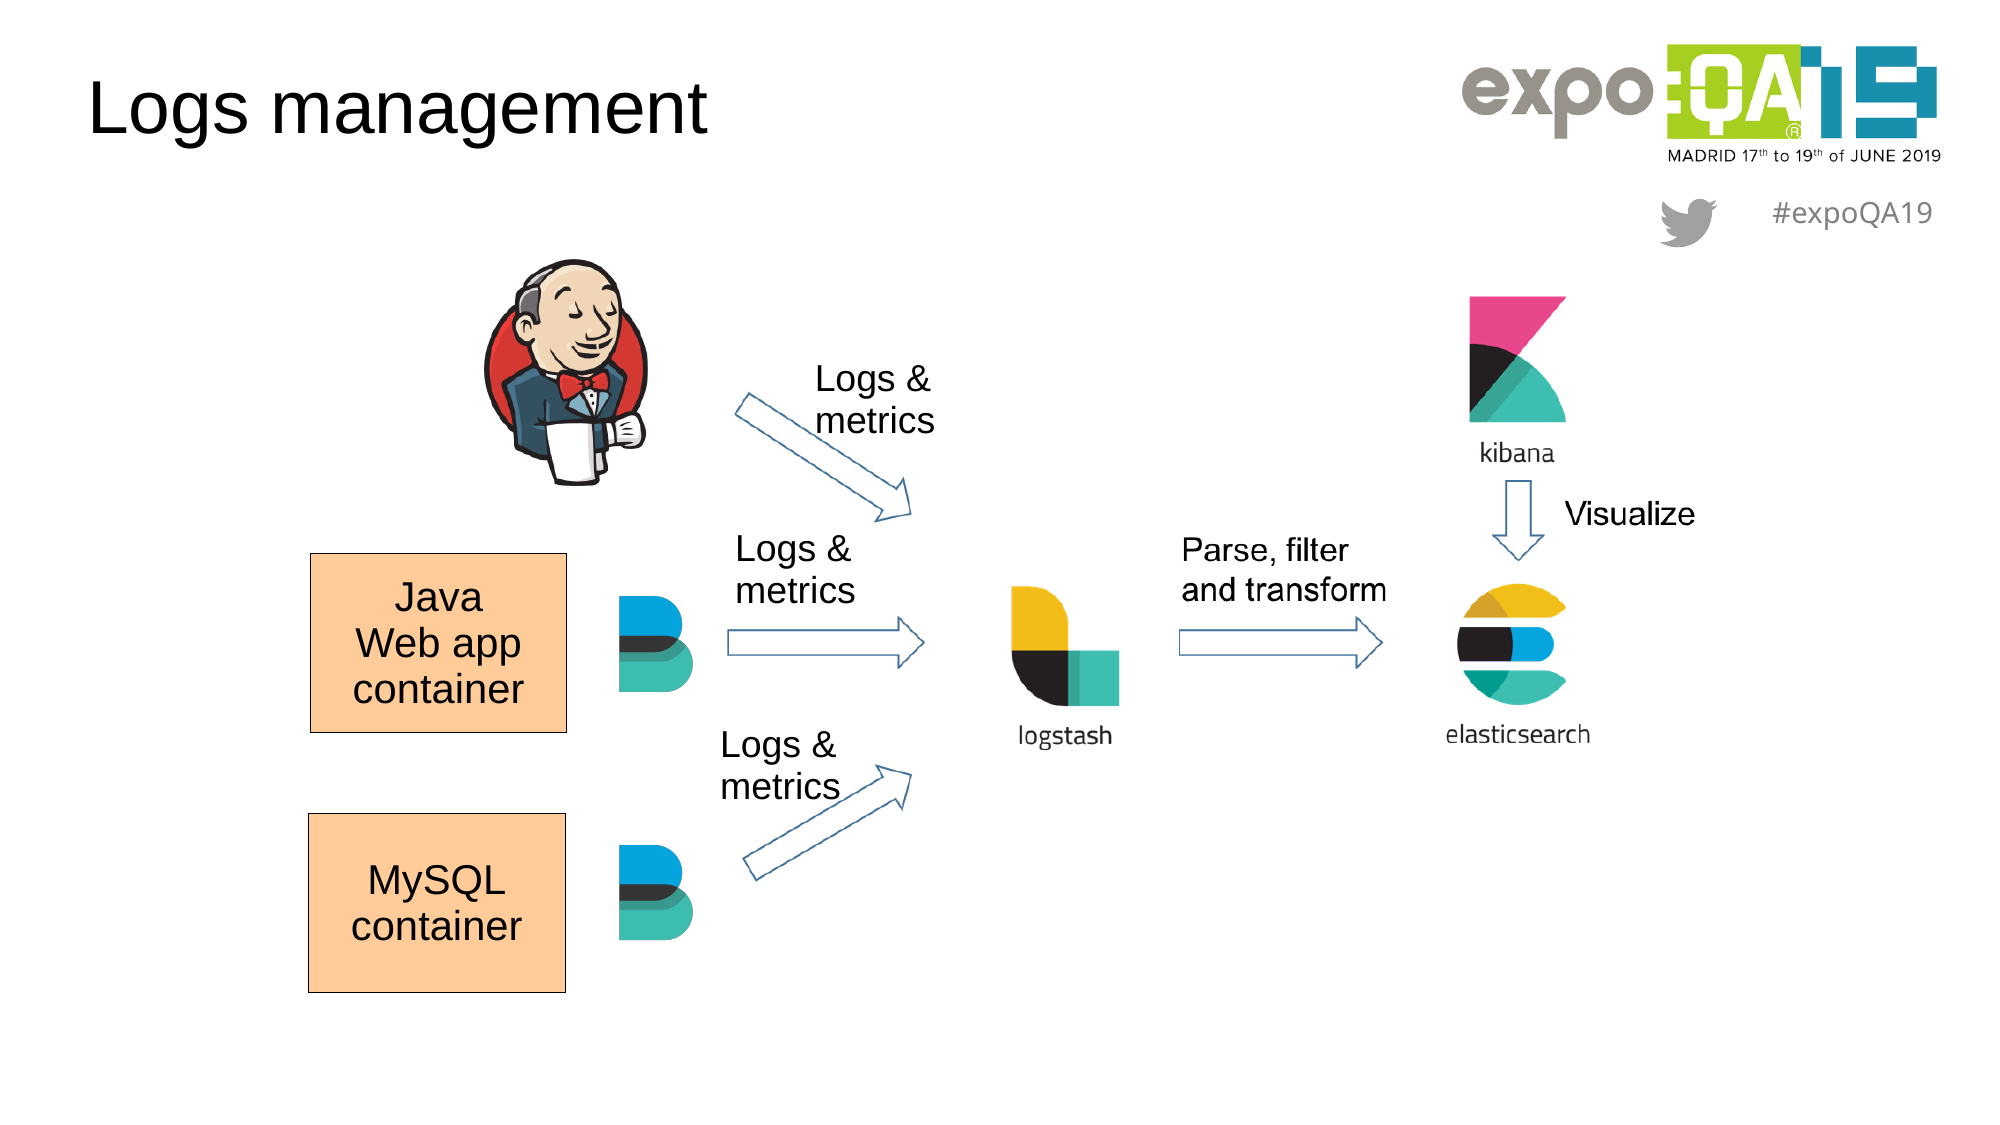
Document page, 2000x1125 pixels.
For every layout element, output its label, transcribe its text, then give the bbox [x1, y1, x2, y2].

text_box Logs & metrics [705, 716, 863, 815]
text_box Logs & metrics [800, 350, 957, 449]
text_box Logs & metrics [720, 519, 878, 619]
picture [465, 193, 1718, 1078]
text_box Java Web app container [310, 553, 567, 733]
title Logs management [72, 54, 1277, 164]
text_box MySQL container [308, 813, 566, 993]
text_box [465, 259, 697, 1099]
picture [1429, 37, 1948, 165]
